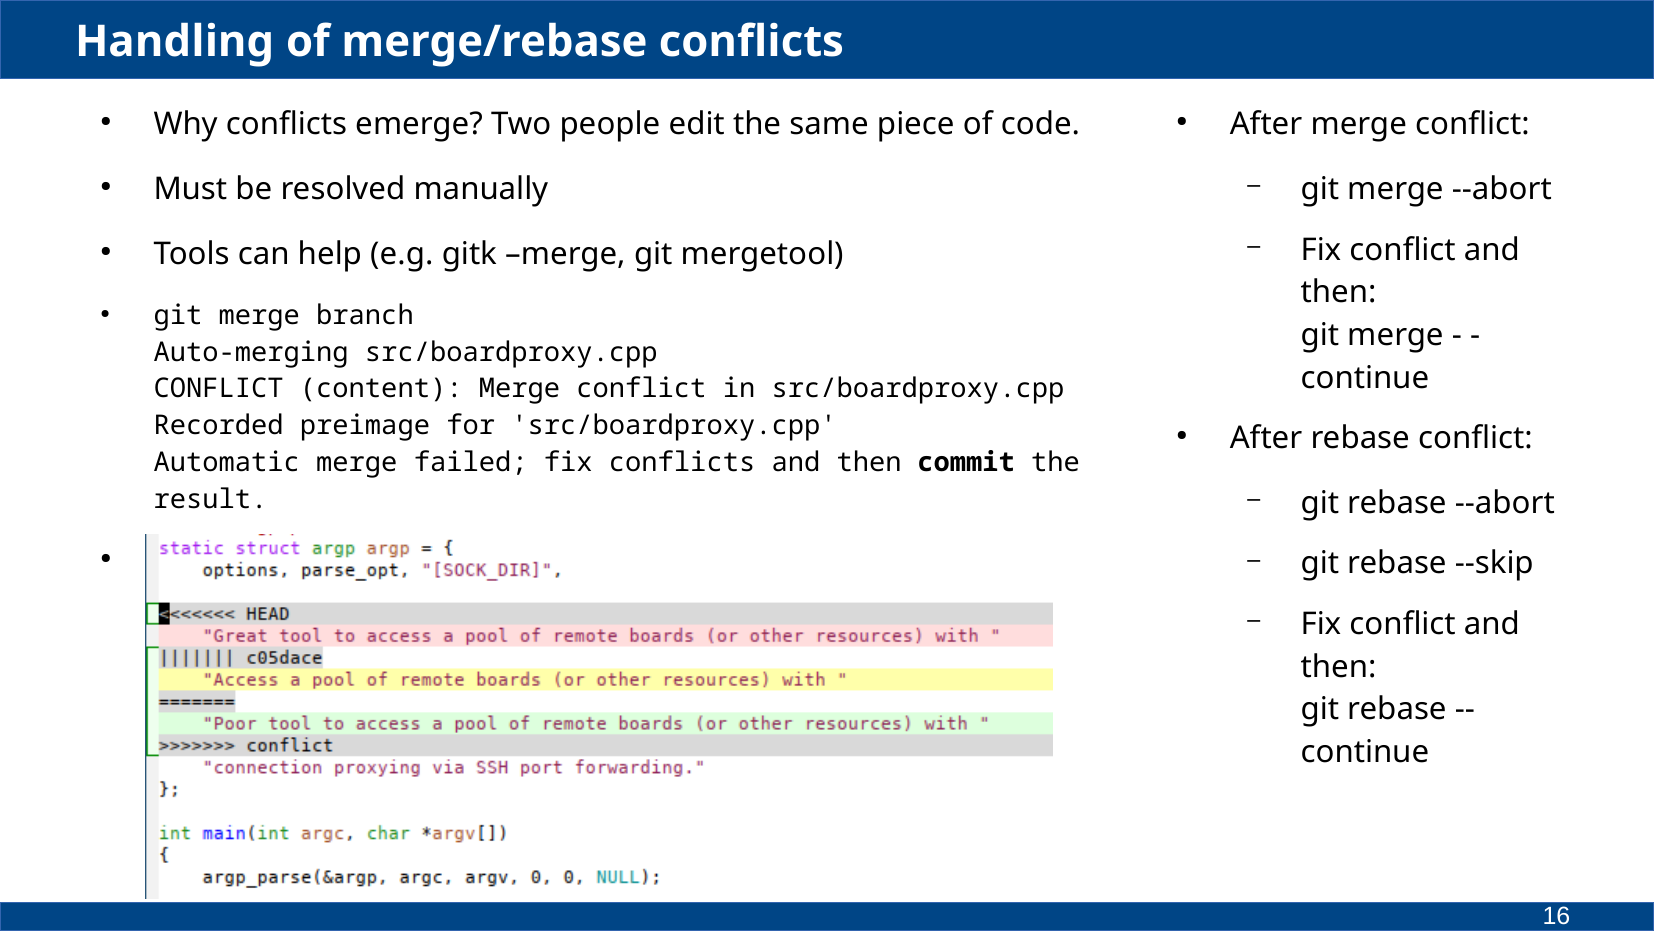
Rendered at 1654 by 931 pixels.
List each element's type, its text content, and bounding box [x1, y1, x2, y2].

list Why conflicts emerge? Two people edit the same piece of code. Must be resolved manually Tools can help (e.g. gitk –merge, git mergetool) git merge branch Auto-merging src/boardproxy.cpp CONFLICT (content): Merge conflict in src/boardproxy.cpp Recorded preimage for 'src/boardproxy.cpp' Automatic merge failed; fix conflicts and then commit the result. [82, 101, 1102, 878]
title Handling of merge/rebase conflicts [75, 0, 1654, 79]
list After merge conflict: git merge --abort Fix conflict and then: git merge - -continue After rebase conflict: git rebase --abort git rebase --skip Fix conflict and then: git rebase --continue [1158, 101, 1572, 878]
picture [145, 534, 1053, 899]
